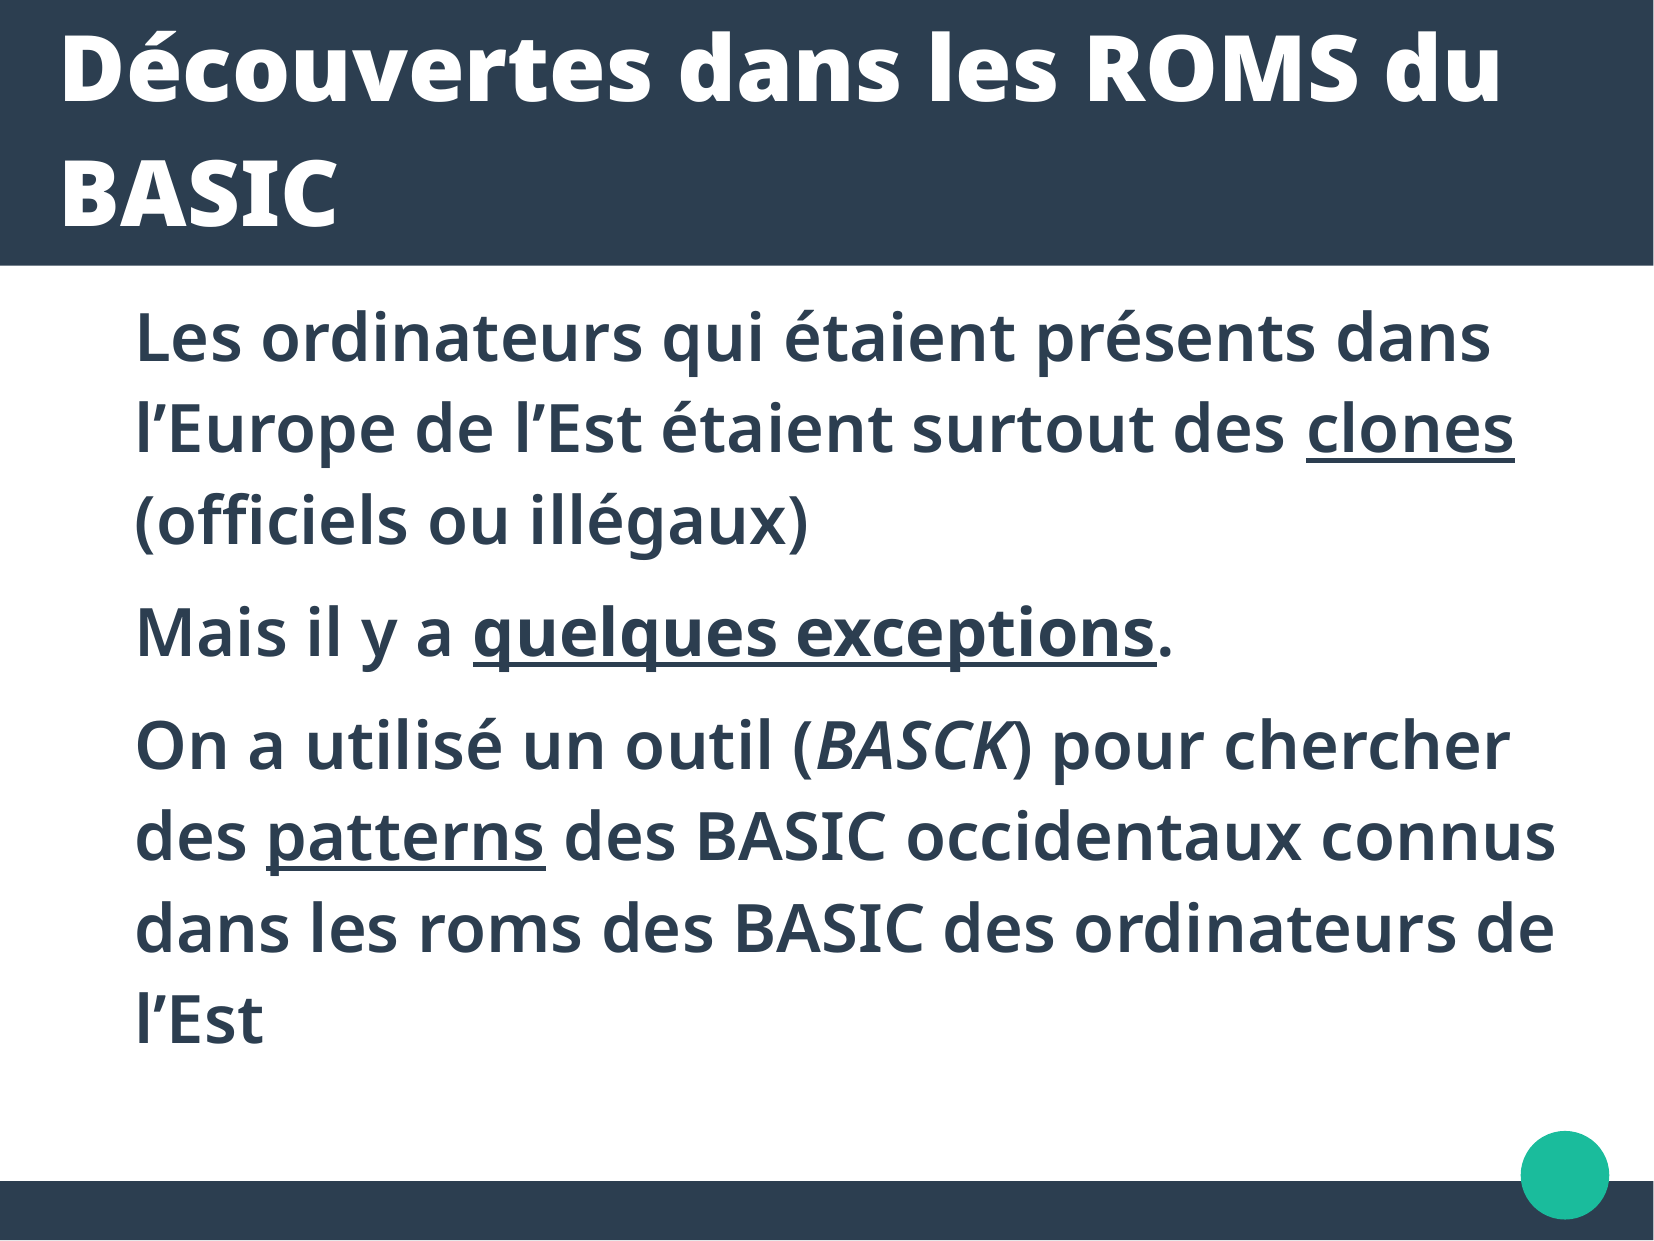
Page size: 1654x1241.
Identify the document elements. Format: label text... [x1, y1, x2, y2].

list Les ordinateurs qui étaient présents dans l’Europe de l’Est étaient surtout des clones (officiels ou illégaux) Mais il y a quelques exceptions. On a utilisé un outil (BASCK) pour chercher des patterns des BASIC occidentaux connus dans les roms des BASIC des ordinateurs de l’Est [82, 290, 1571, 1075]
title Découvertes dans les ROMS du BASIC [59, 49, 1595, 207]
